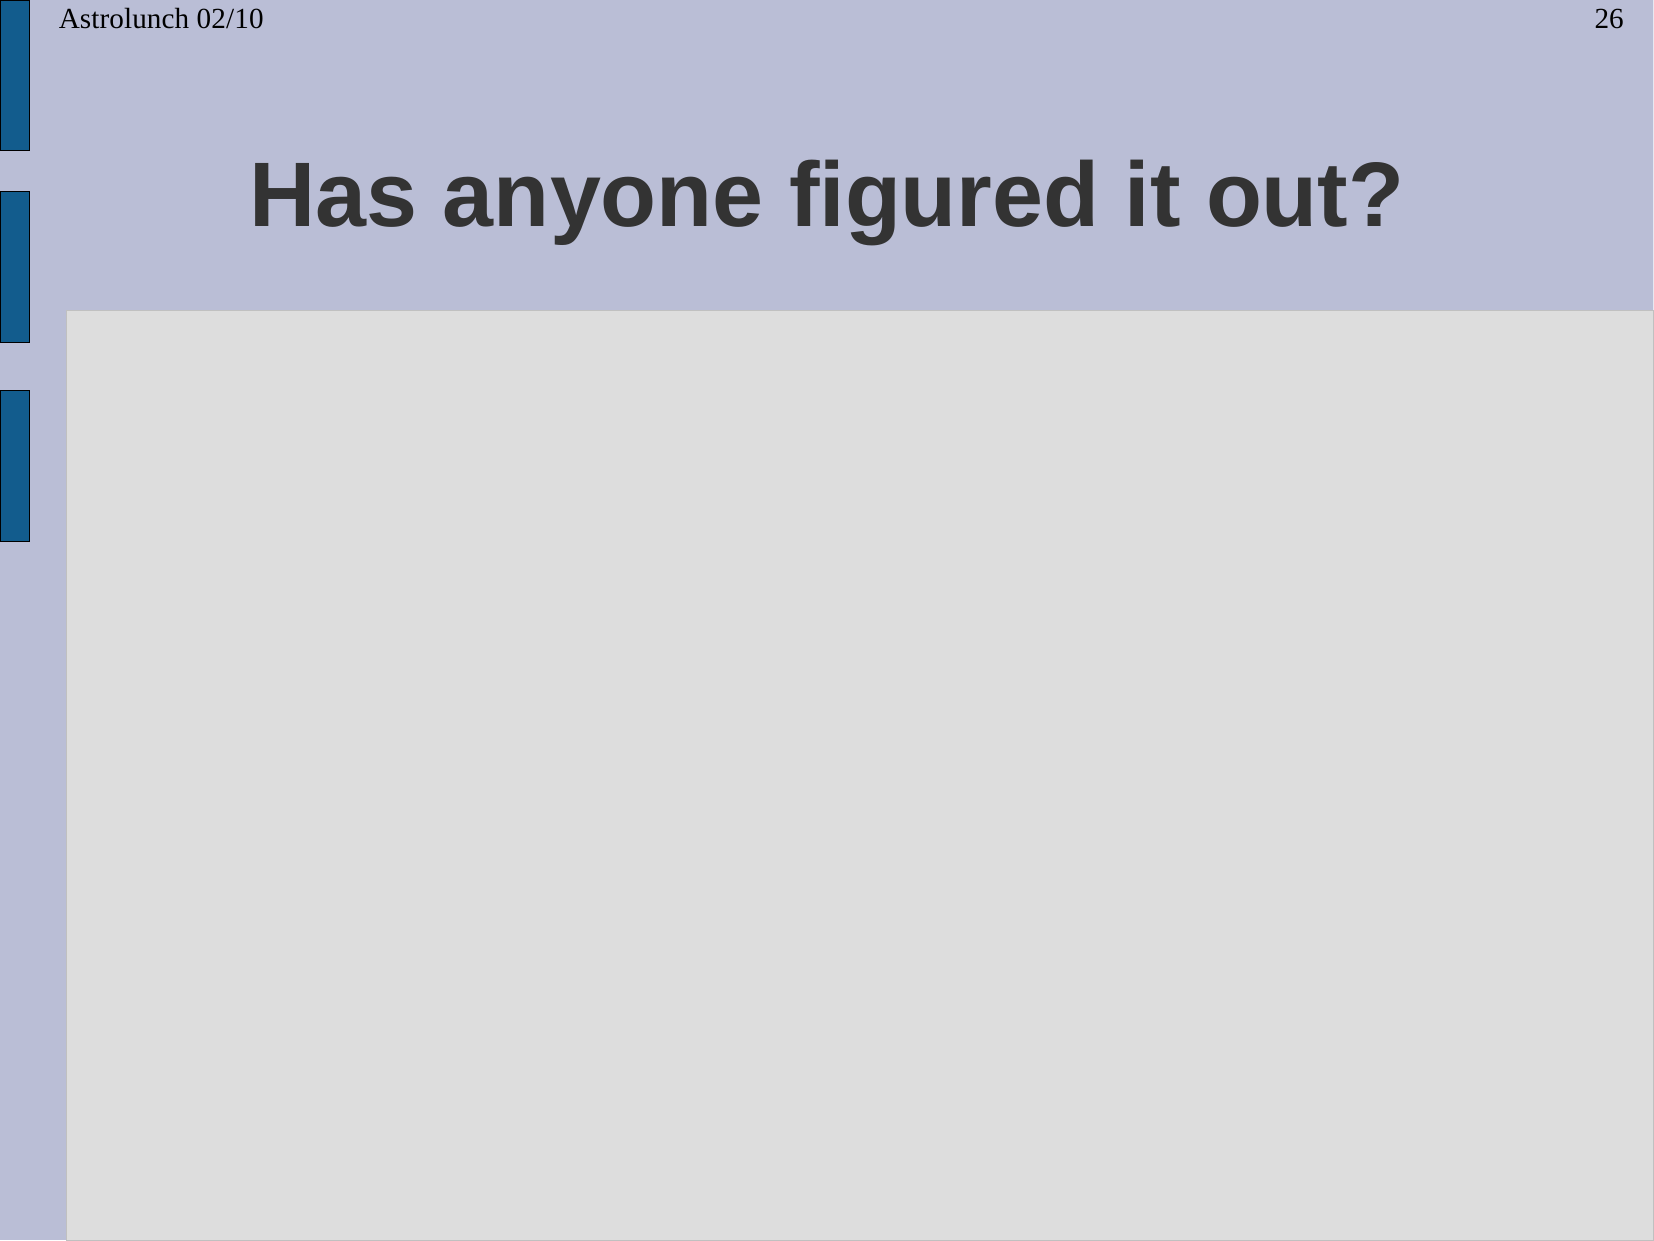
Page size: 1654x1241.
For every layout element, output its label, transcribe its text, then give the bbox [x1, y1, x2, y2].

title Has anyone figured it out? [121, 91, 1534, 299]
